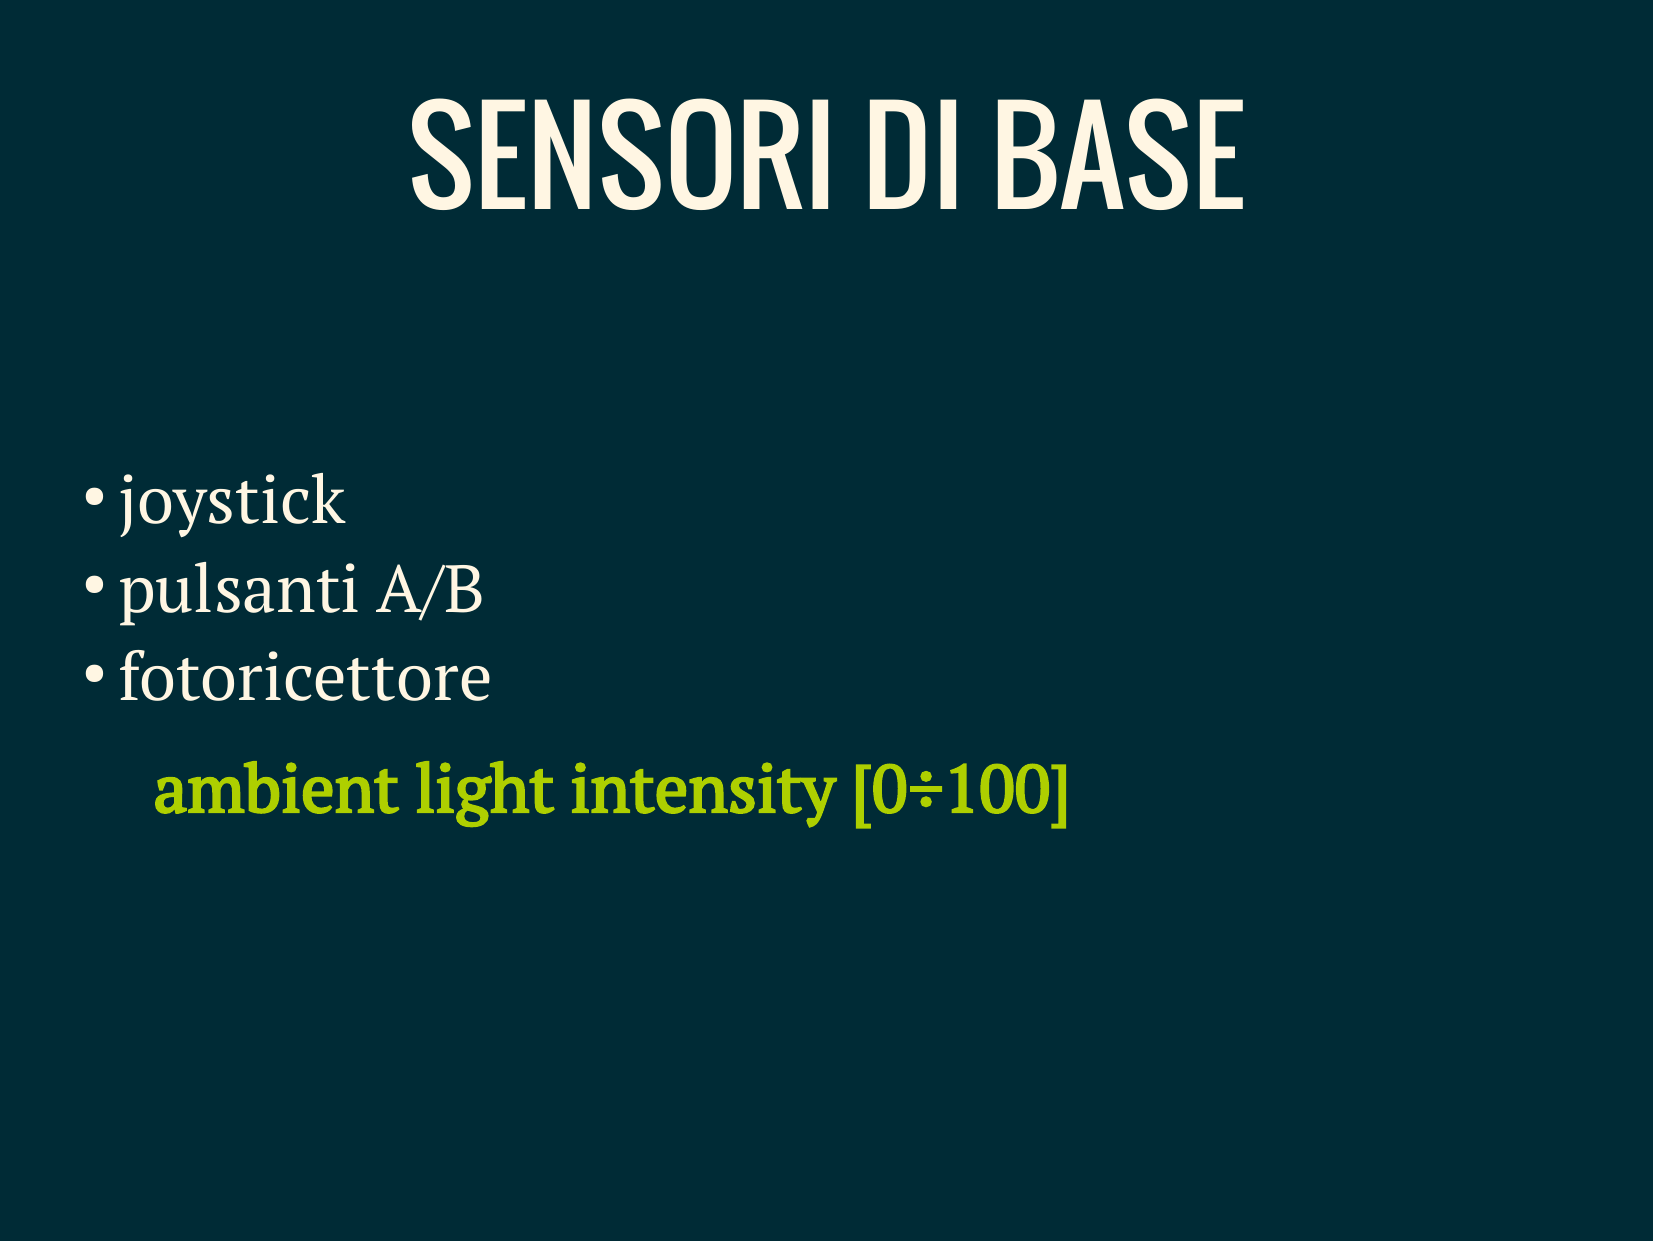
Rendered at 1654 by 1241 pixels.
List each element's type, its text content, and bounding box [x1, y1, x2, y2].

text_box joystick pulsanti A/B fotoricettore ambient light intensity [0÷100] [82, 366, 1571, 1193]
title SENSORI di base [82, 49, 1571, 257]
